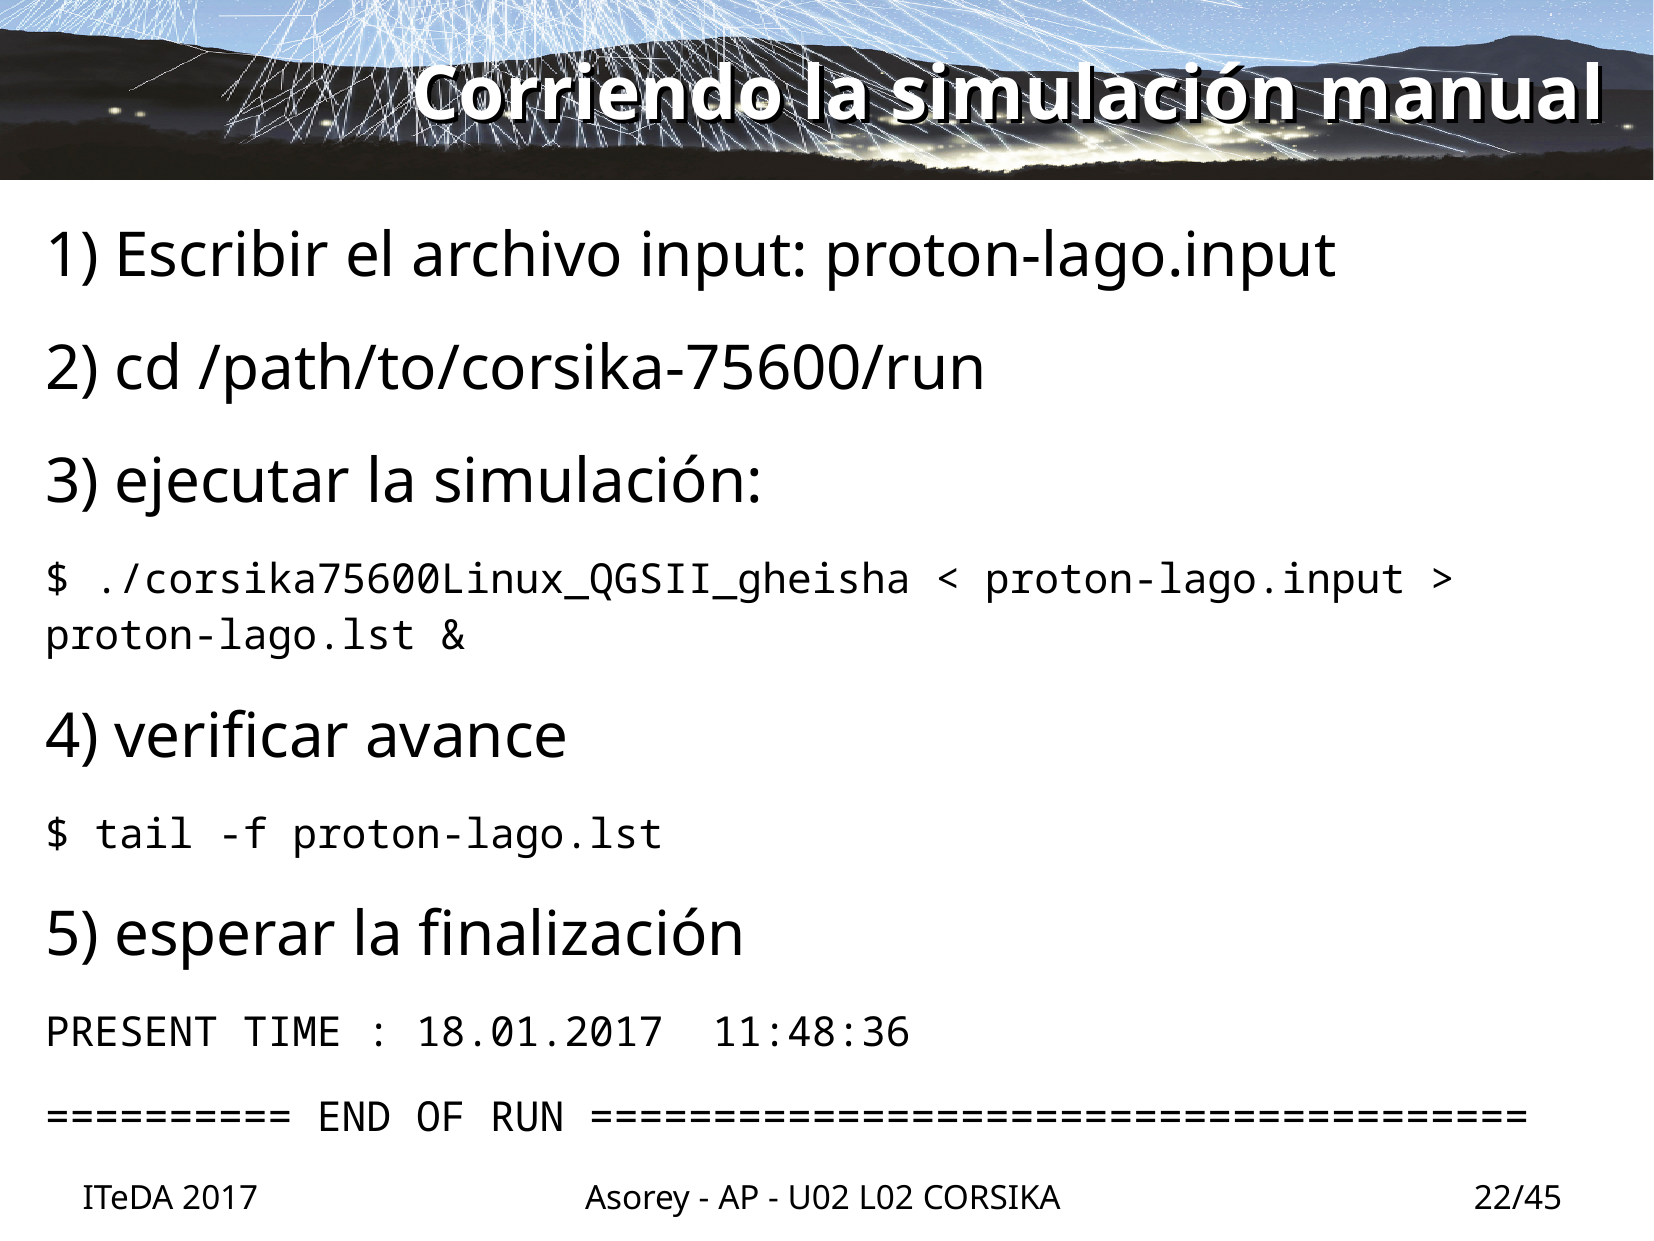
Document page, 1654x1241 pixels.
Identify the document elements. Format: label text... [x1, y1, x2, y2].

picture [0, 0, 1654, 180]
list 1) Escribir el archivo input: proton-lago.input 2) cd /path/to/corsika-75600/run 3) ejecutar la simulación: $ ./corsika75600Linux_QGSII_gheisha < proton-lago.input > proton-lago.lst & 4) verificar avance $ tail -f proton-lago.lst 5) esperar la finalización PRESENT TIME : 18.01.2017 11:48:36 ========== END OF RUN ====================================== [45, 210, 1606, 1156]
title Corriendo la simulación manual [45, 15, 1606, 166]
